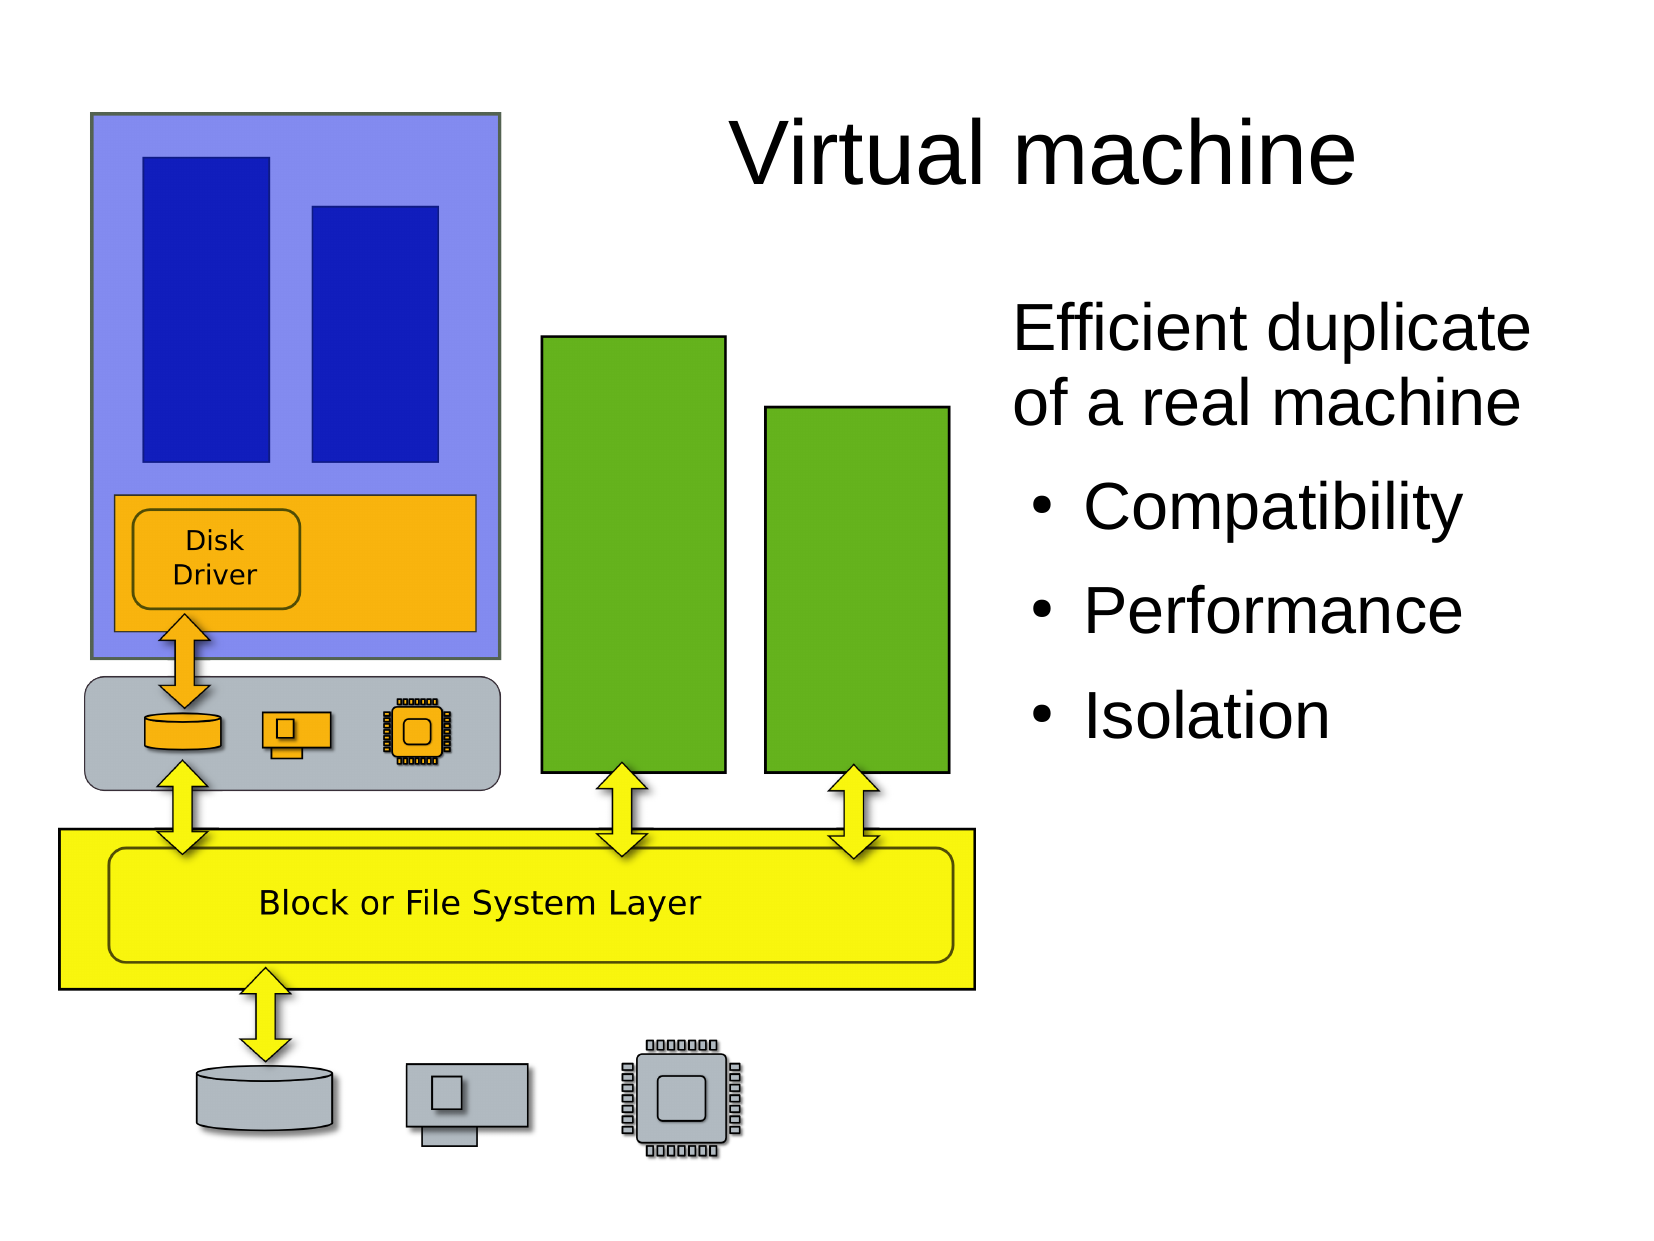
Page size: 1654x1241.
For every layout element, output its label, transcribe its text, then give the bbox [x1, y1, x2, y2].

picture [58, 112, 976, 1169]
list Efficient duplicate of a real machine Compatibility Performance Isolation [1012, 290, 1572, 1010]
title Virtual machine [558, 49, 1530, 257]
